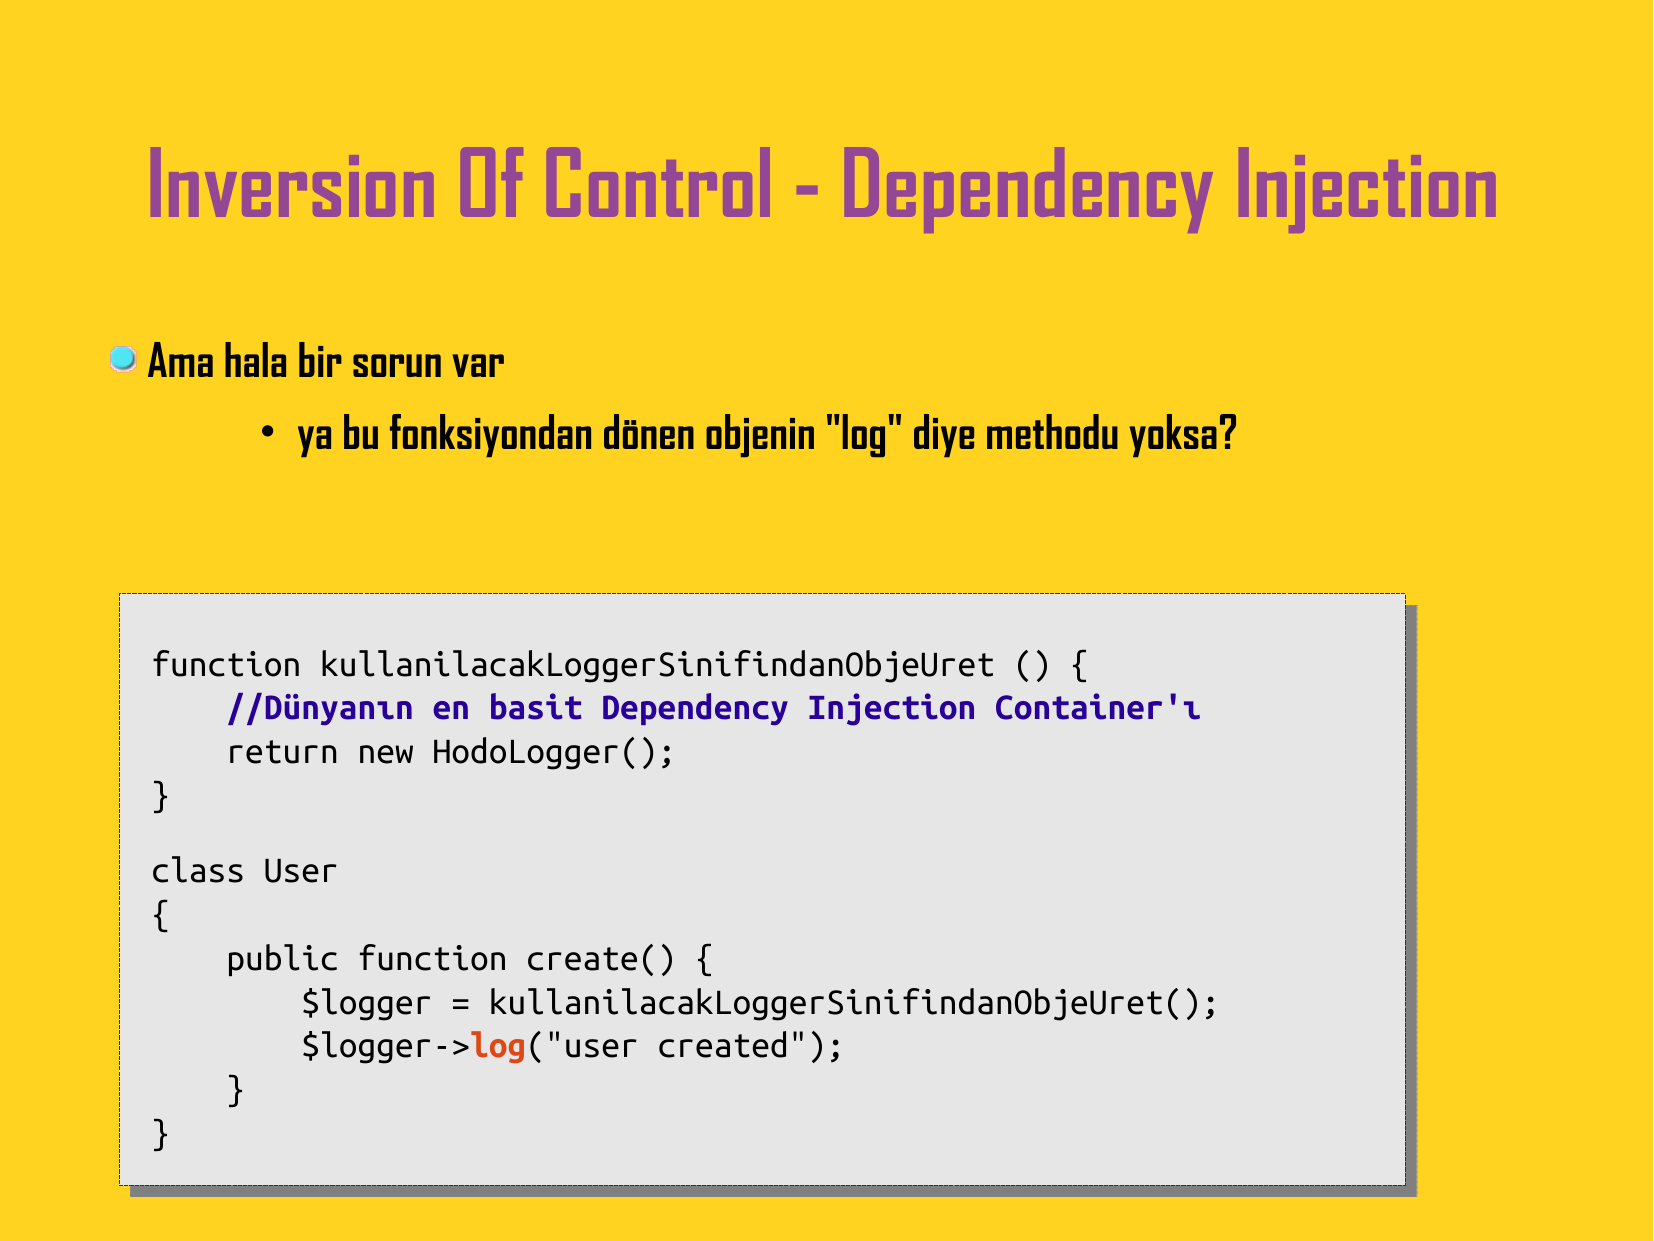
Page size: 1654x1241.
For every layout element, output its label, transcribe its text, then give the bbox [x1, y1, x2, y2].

text_box Inversion Of Control - Dependency Injection [131, 118, 1522, 244]
text_box [119, 593, 1406, 1186]
text_box Ama hala bir sorun var ya bu fonksiyondan dönen objenin "log" diye methodu yoksa? [94, 253, 1249, 467]
text_box function kullanilacakLoggerSinifindanObjeUret () { //Dünyanın en basit Dependency Injection Container'ı return new HodoLogger(); } class User { public function create() { $logger = kullanilacakLoggerSinifindanObjeUret(); $logger->log("user created"); } } [136, 637, 1517, 1241]
